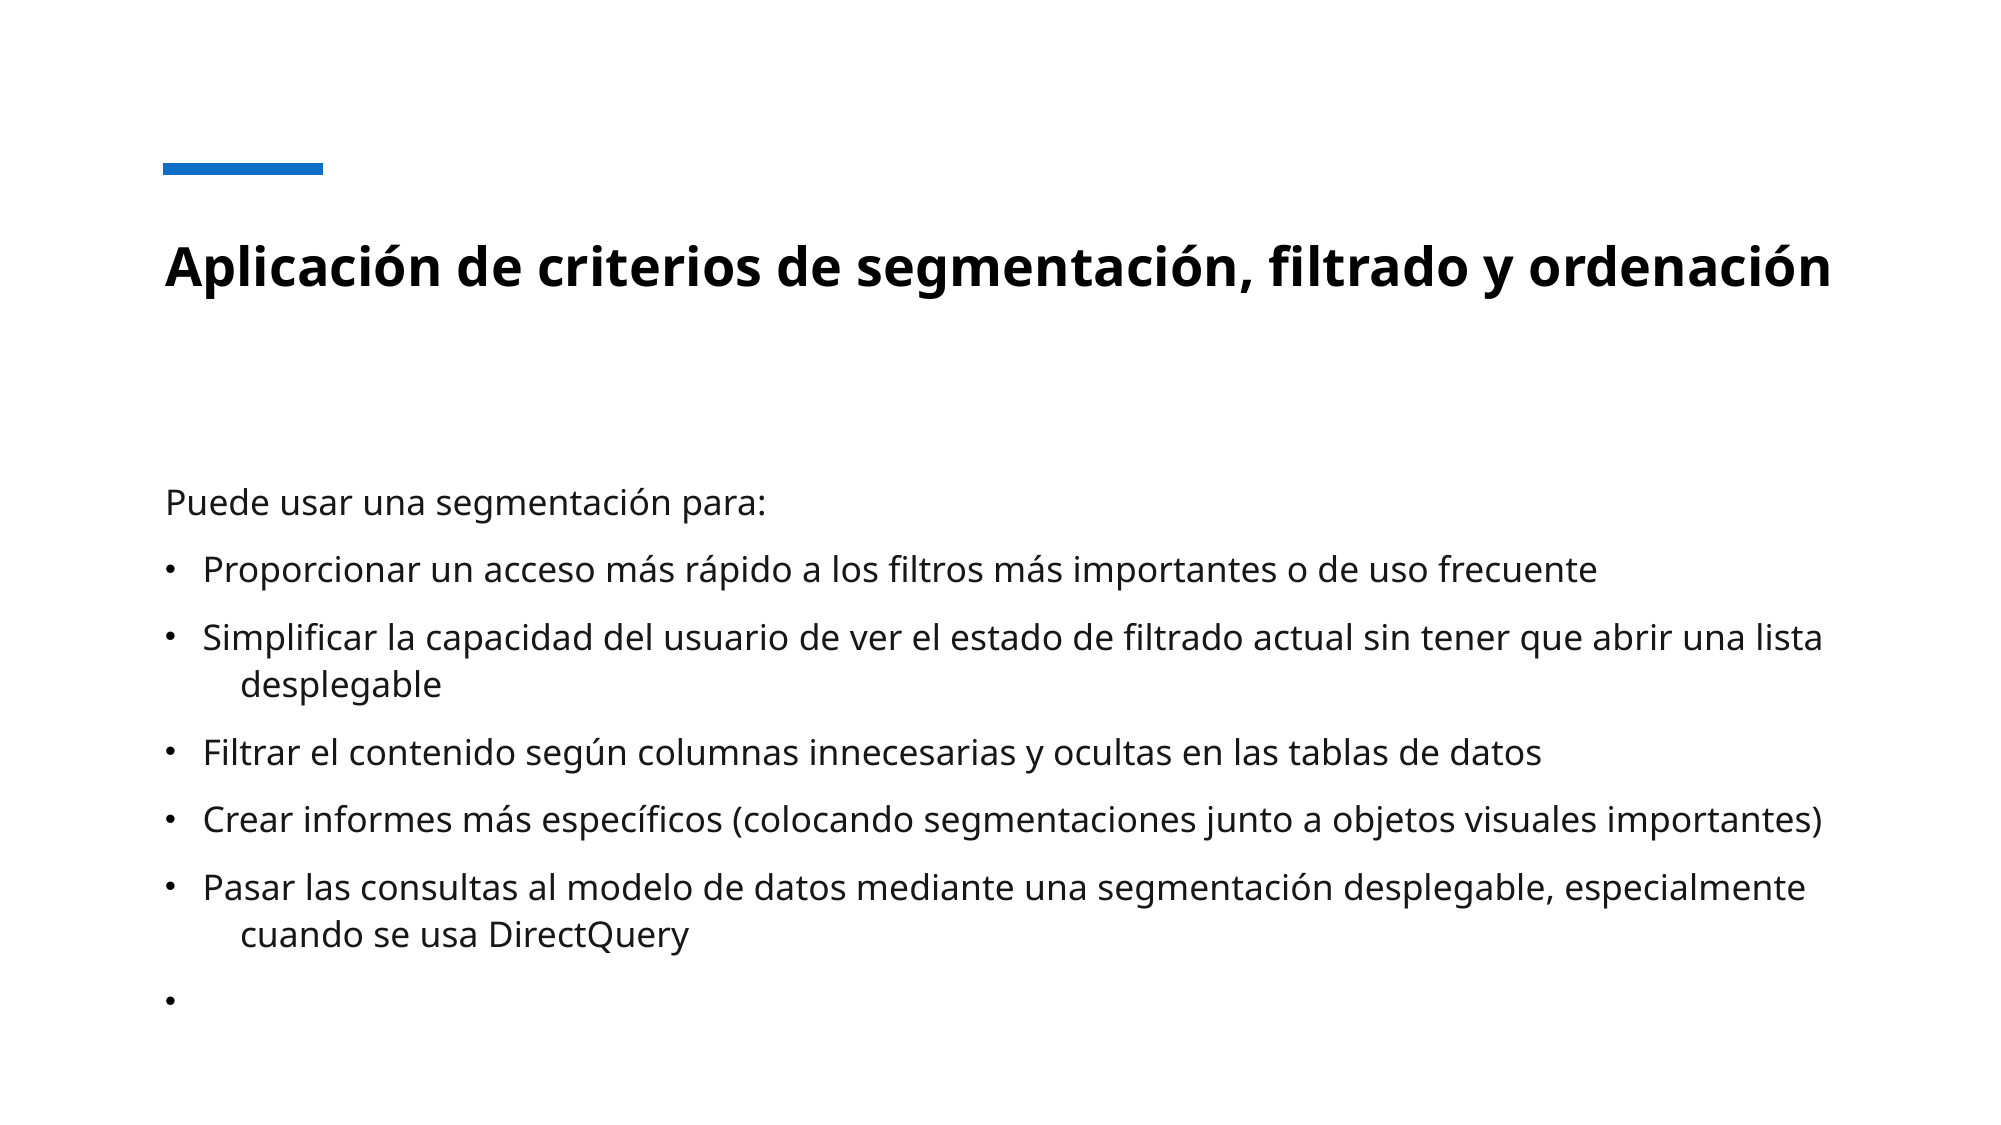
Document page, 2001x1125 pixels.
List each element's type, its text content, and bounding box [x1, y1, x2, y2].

list Puede usar una segmentación para: Proporcionar un acceso más rápido a los filtros más importantes o de uso frecuente Simplificar la capacidad del usuario de ver el estado de filtrado actual sin tener que abrir una lista desplegable Filtrar el contenido según columnas innecesarias y ocultas en las tablas de datos Crear informes más específicos (colocando segmentaciones junto a objetos visuales importantes) Pasar las consultas al modelo de datos mediante una segmentación desplegable, especialmente cuando se usa DirectQuery [150, 468, 1851, 975]
title Aplicación de criterios de segmentación, filtrado y ordenación [150, 224, 1851, 441]
